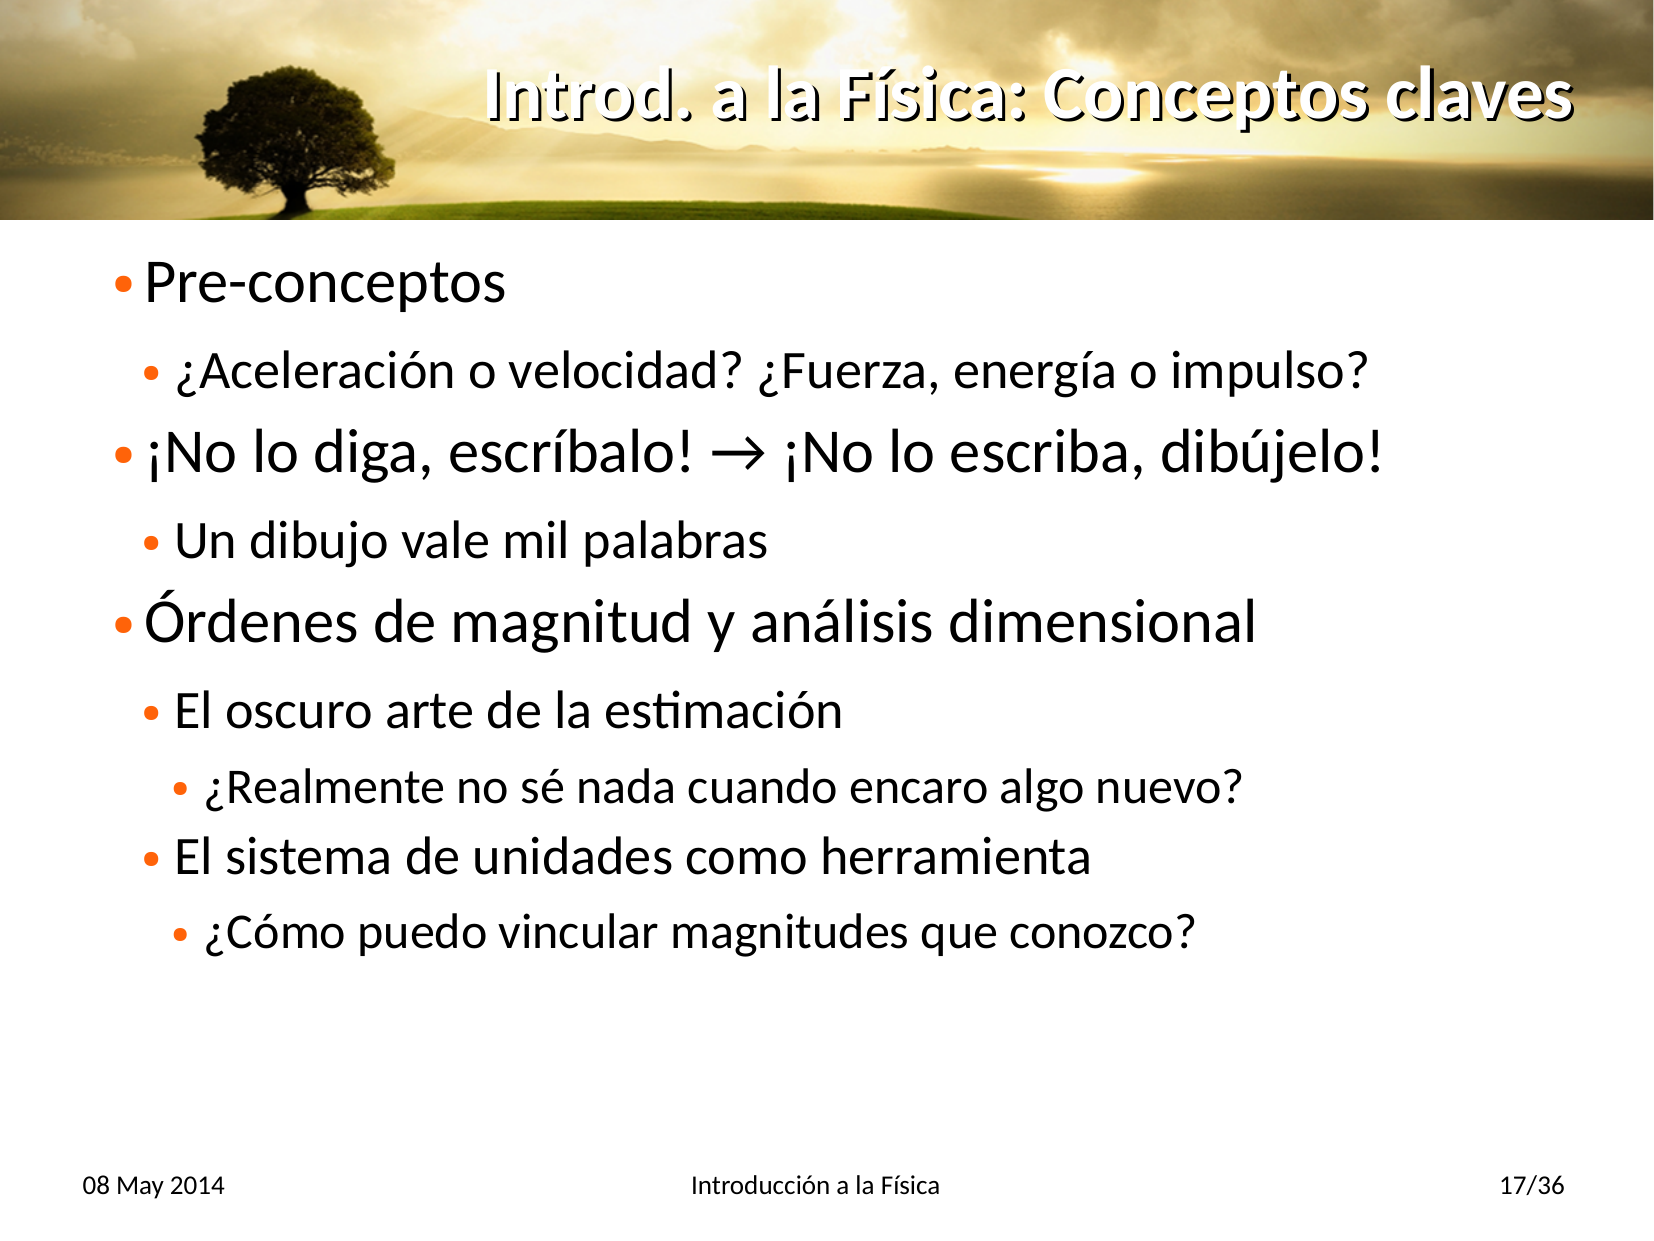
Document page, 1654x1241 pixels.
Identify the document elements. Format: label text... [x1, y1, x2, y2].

list Pre-conceptos ¿Aceleración o velocidad? ¿Fuerza, energía o impulso? ¡No lo diga, escríbalo! → ¡No lo escriba, dibújelo! Un dibujo vale mil palabras Órdenes de magnitud y análisis dimensional El oscuro arte de la estimación ¿Realmente no sé nada cuando encaro algo nuevo? El sistema de unidades como herramienta ¿Cómo puedo vincular magnitudes que conozco? [82, 255, 1571, 1156]
title Introd. a la Física: Conceptos claves [86, 49, 1576, 151]
picture [0, 0, 1654, 220]
